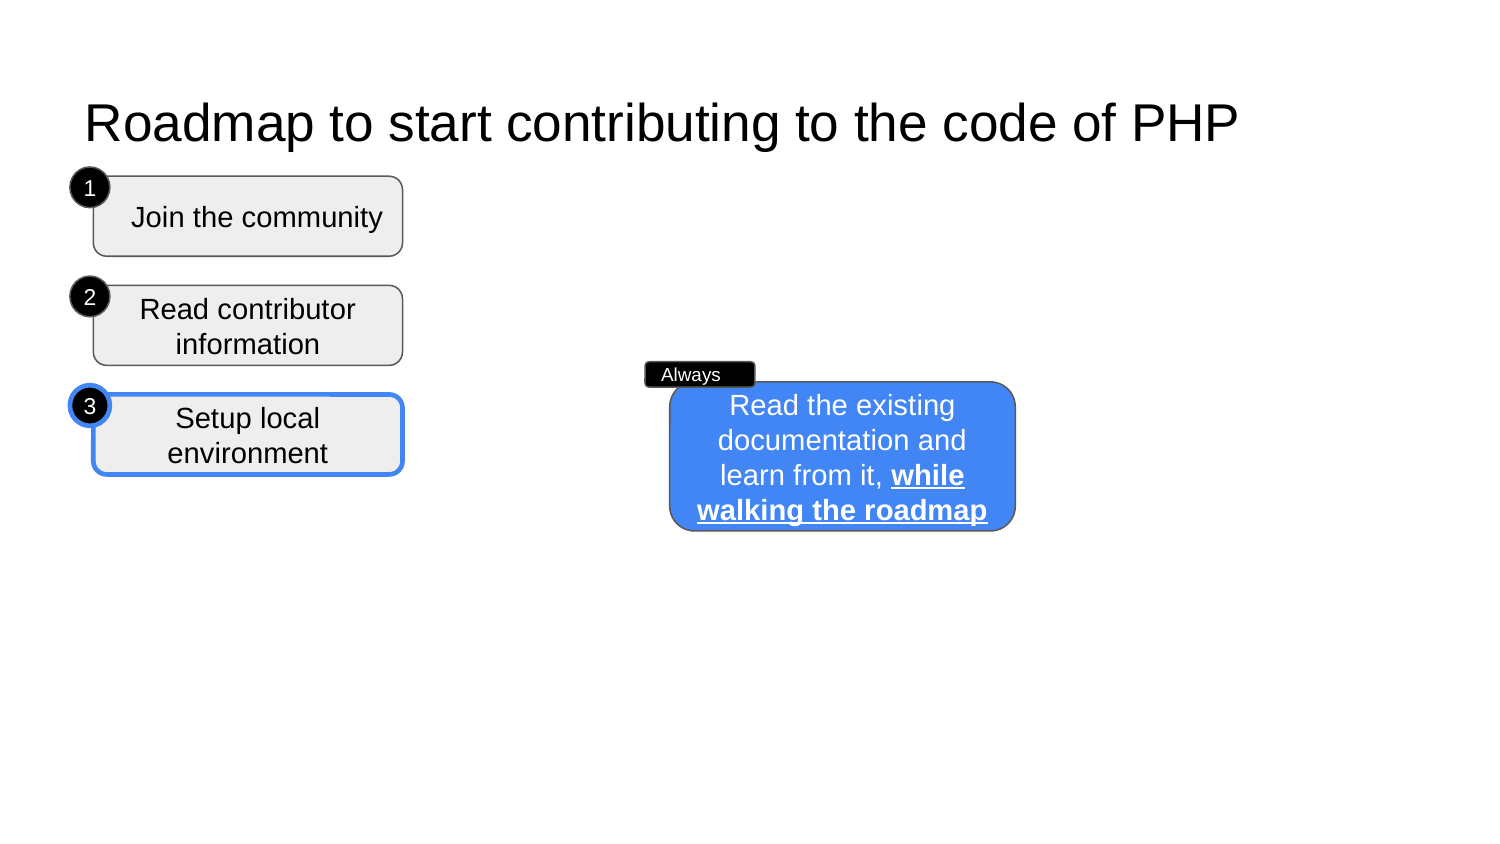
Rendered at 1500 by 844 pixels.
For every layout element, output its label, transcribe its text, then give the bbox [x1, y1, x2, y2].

text_box Setup local environment [93, 394, 403, 475]
text_box 1 [69, 166, 110, 208]
text_box Read the existing documentation and learn from it, while walking the roadmap [669, 381, 1016, 531]
text_box Read contributor information [93, 285, 403, 366]
text_box Always [645, 361, 755, 388]
text_box Join the community [93, 176, 403, 257]
text_box 2 [69, 276, 110, 317]
text_box 3 [69, 385, 110, 426]
title Roadmap to start contributing to the code of PHP [69, 72, 1468, 167]
